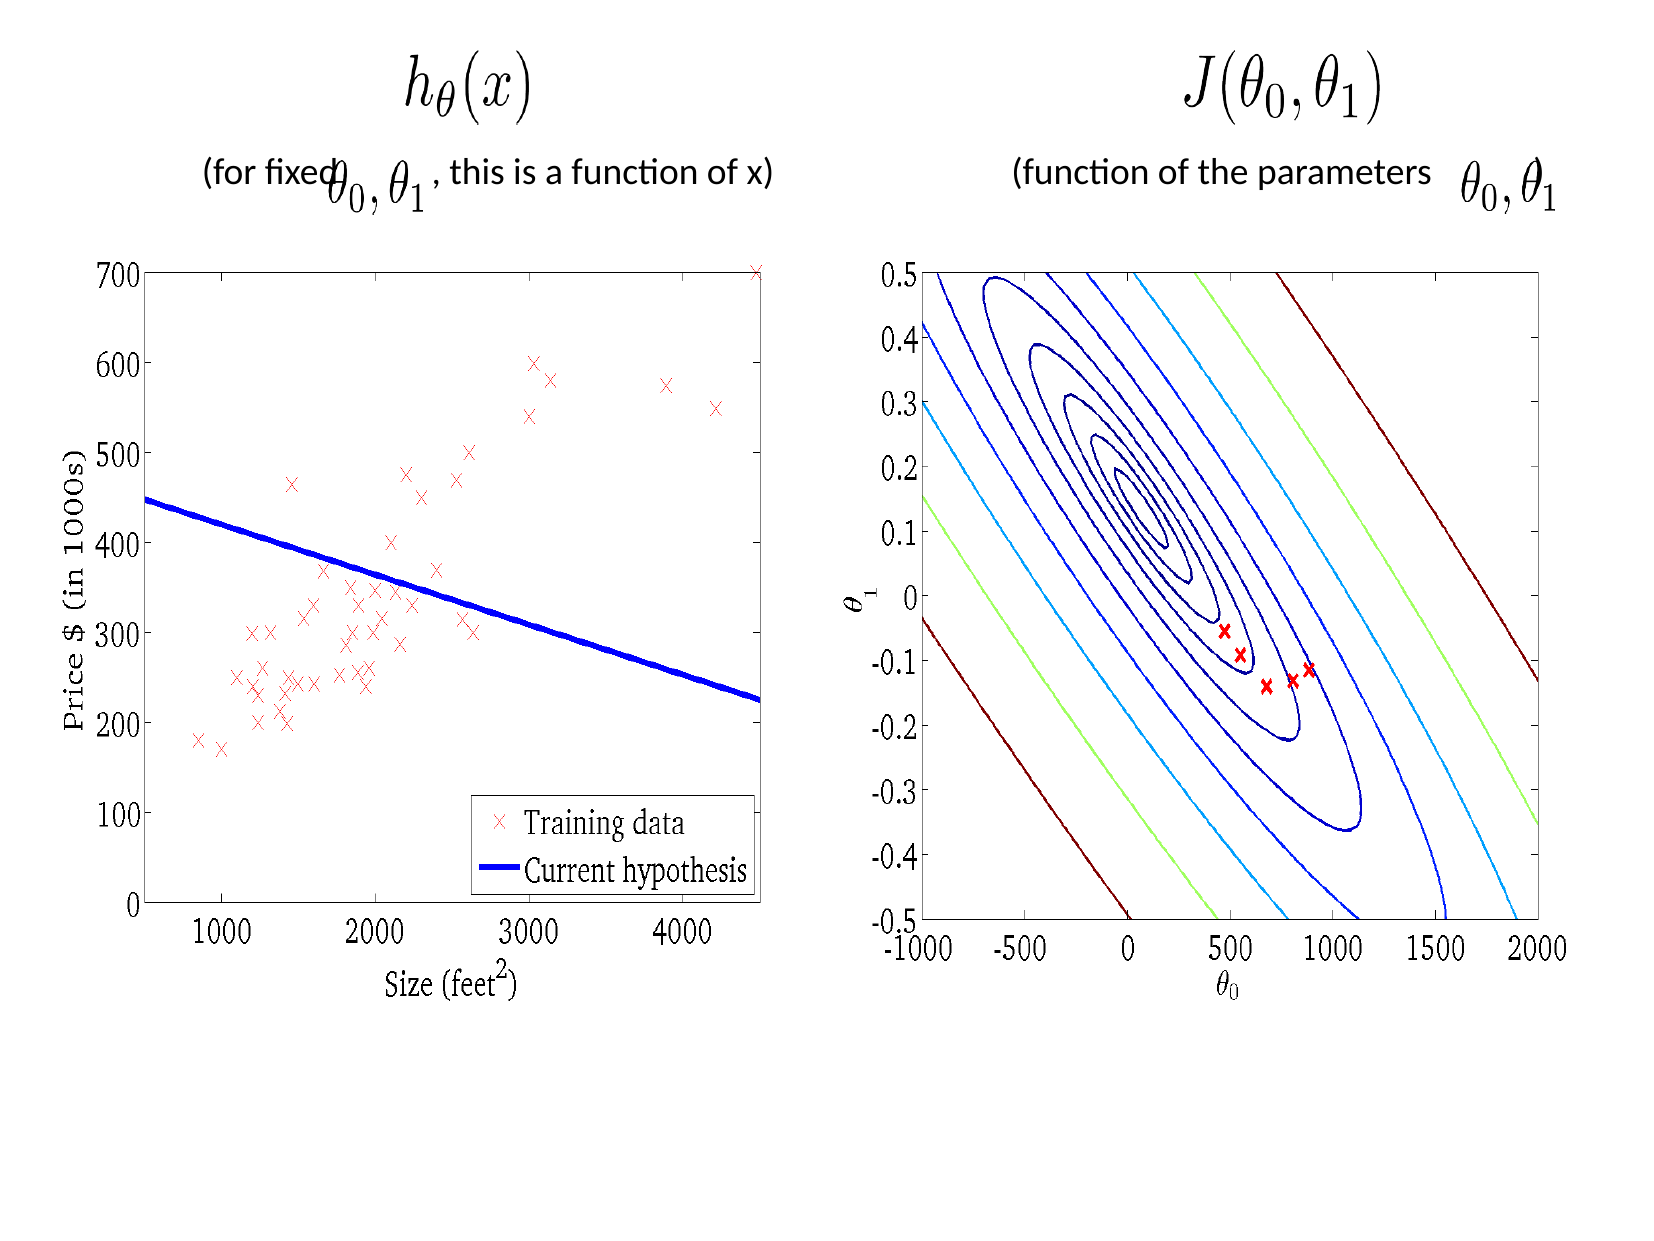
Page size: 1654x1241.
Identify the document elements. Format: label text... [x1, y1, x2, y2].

picture [1184, 50, 1380, 125]
text_box (for fixed , this is a function of x) [187, 139, 791, 200]
text_box (function of the parameters ) [996, 139, 1561, 200]
picture [41, 160, 1613, 1006]
picture [405, 50, 529, 125]
